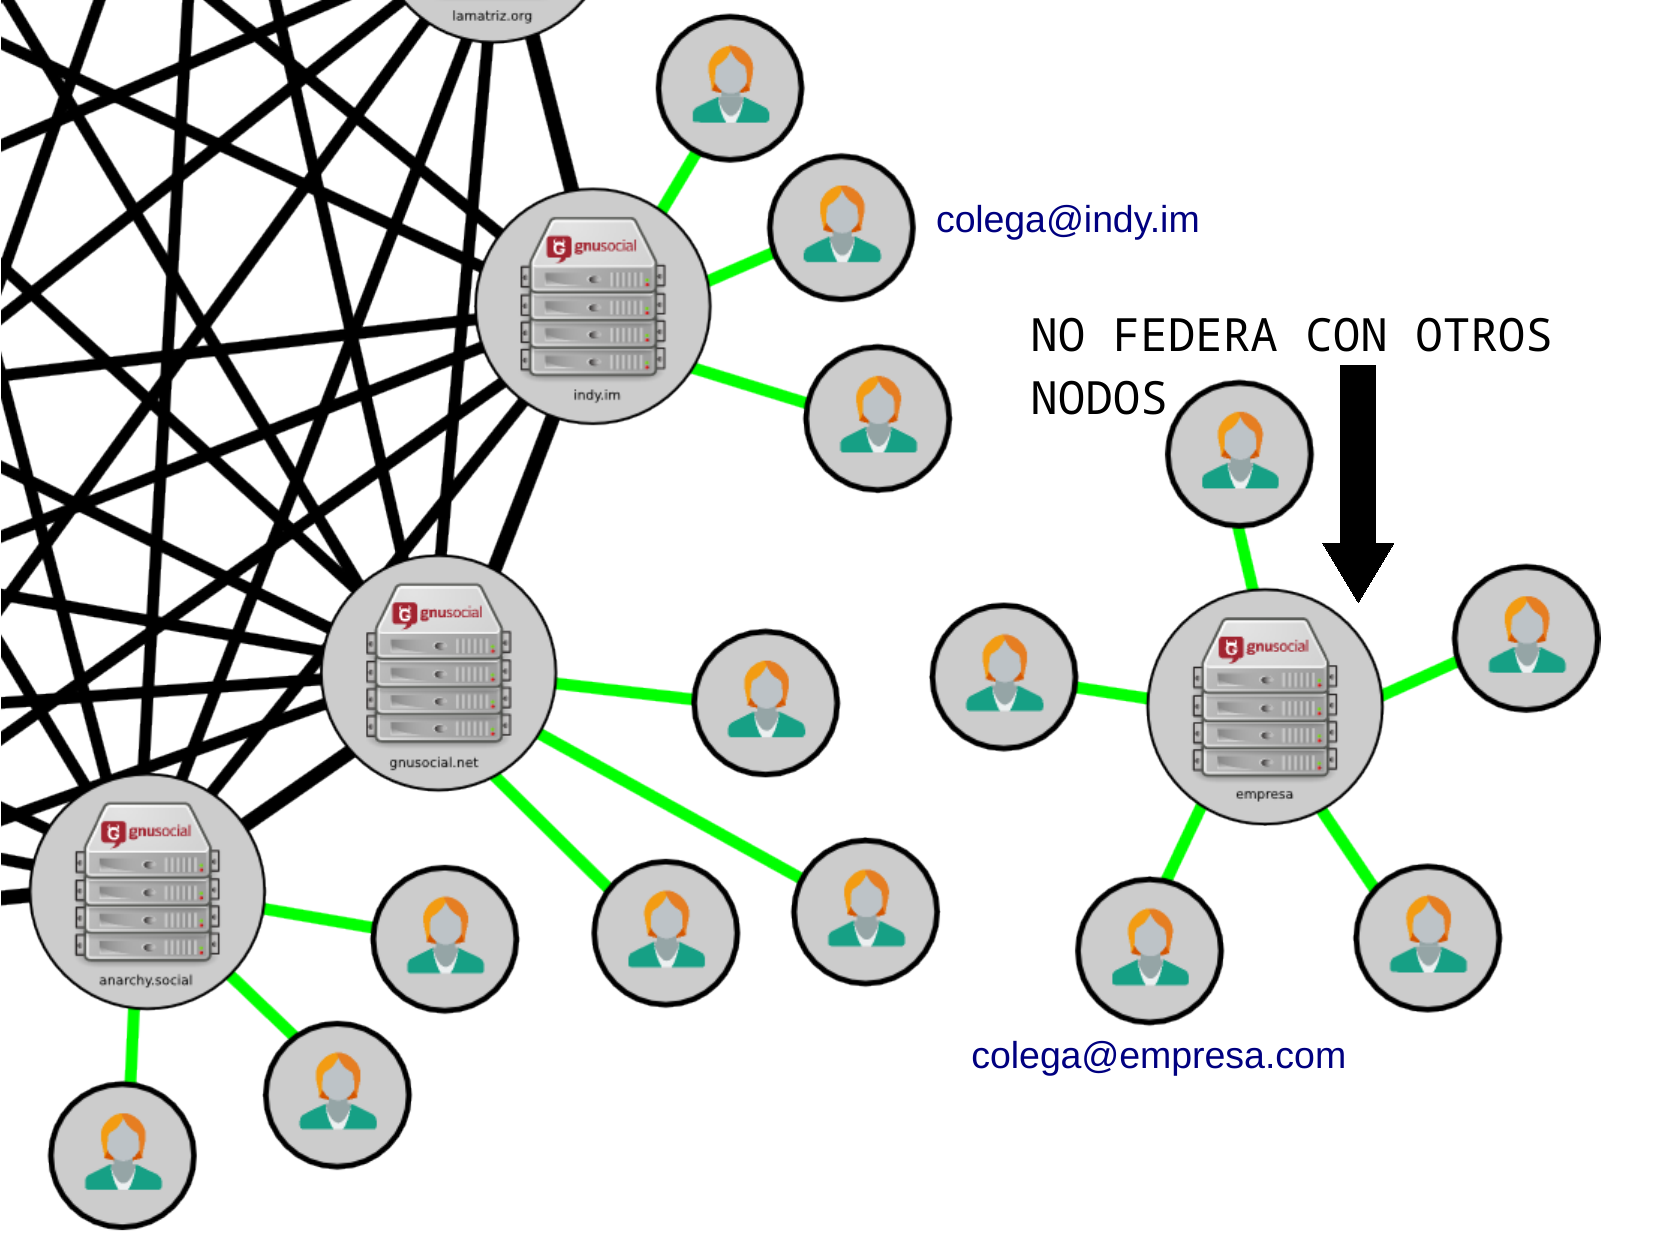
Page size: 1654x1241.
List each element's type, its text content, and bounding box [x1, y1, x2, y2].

text_box colega@empresa.com [956, 1027, 1453, 1127]
text_box colega@indy.im [921, 191, 1418, 249]
text_box [1322, 365, 1394, 603]
text_box NO FEDERA CON OTROS NODOS [1015, 295, 1654, 366]
picture [1, 0, 1601, 1241]
